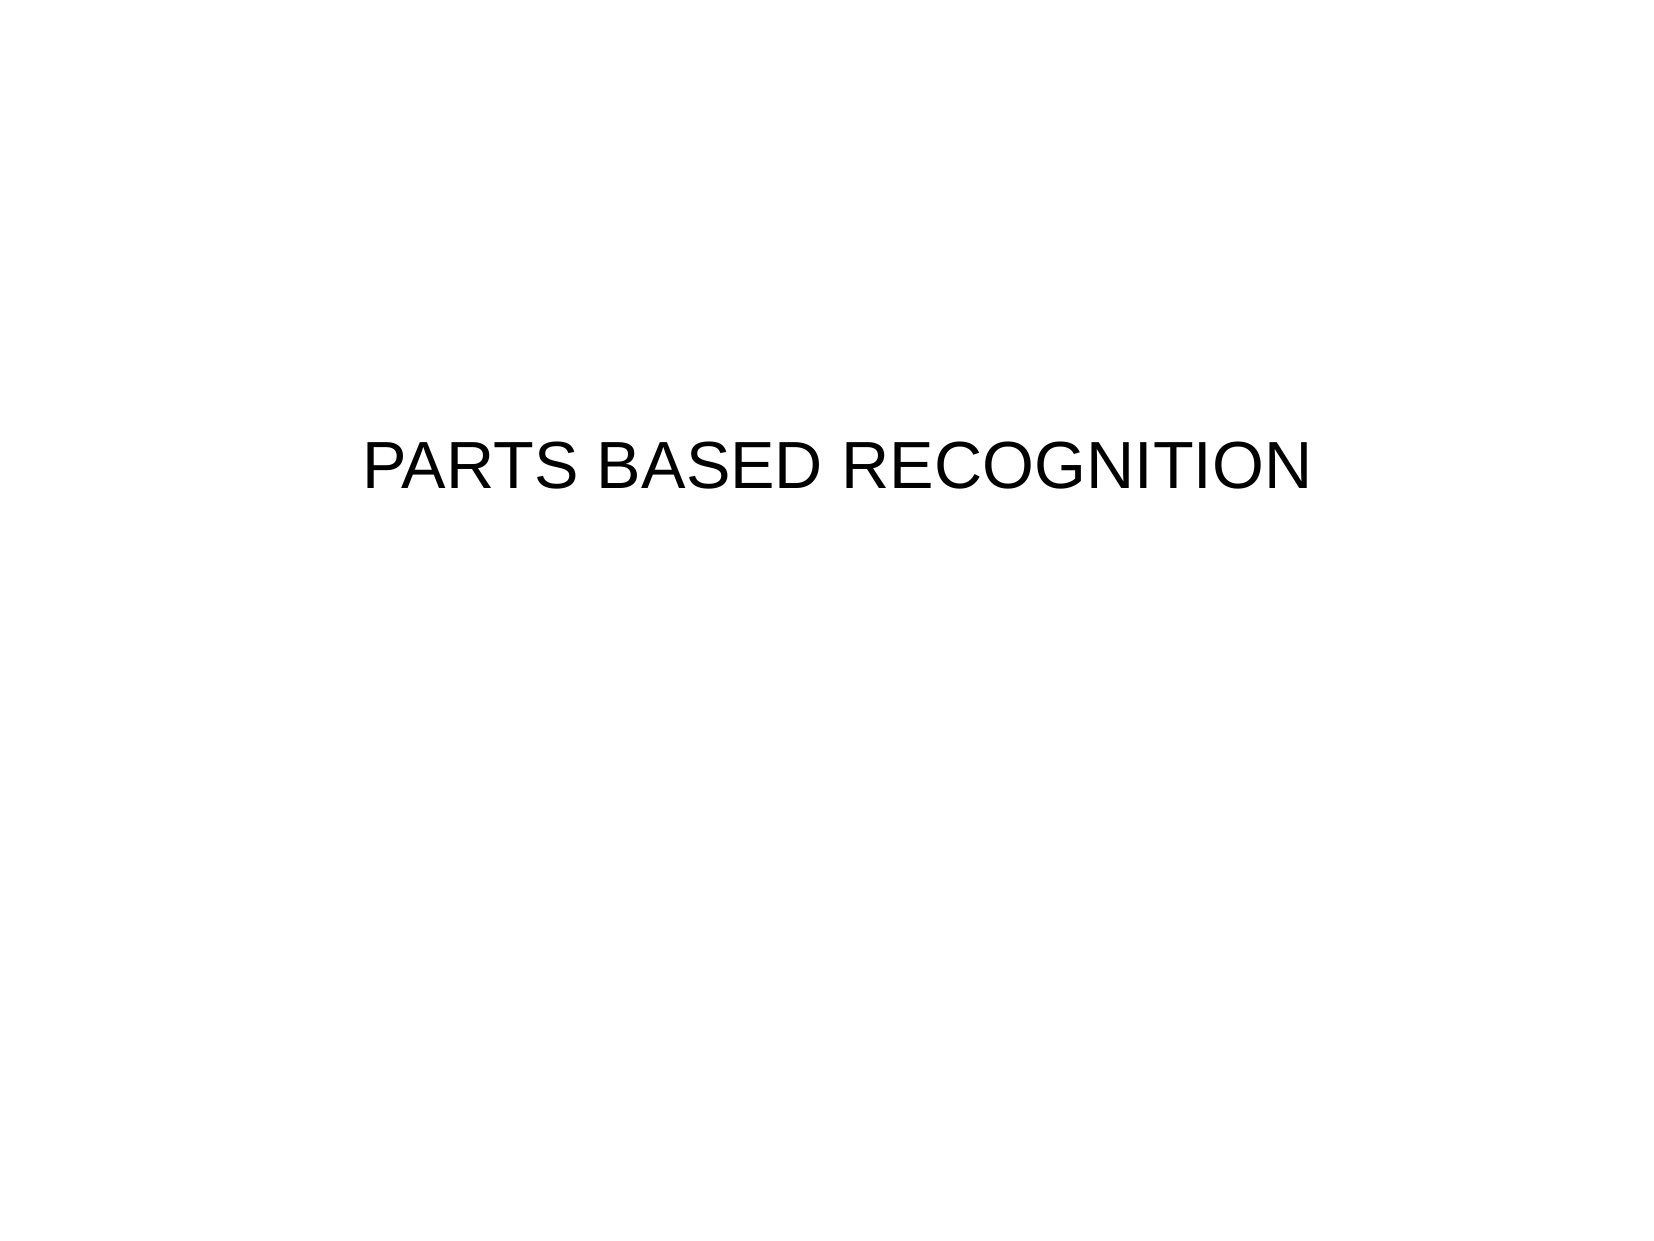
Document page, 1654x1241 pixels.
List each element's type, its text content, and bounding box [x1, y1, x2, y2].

subtitle PARTS BASED RECOGNITION [22, 19, 1654, 1166]
